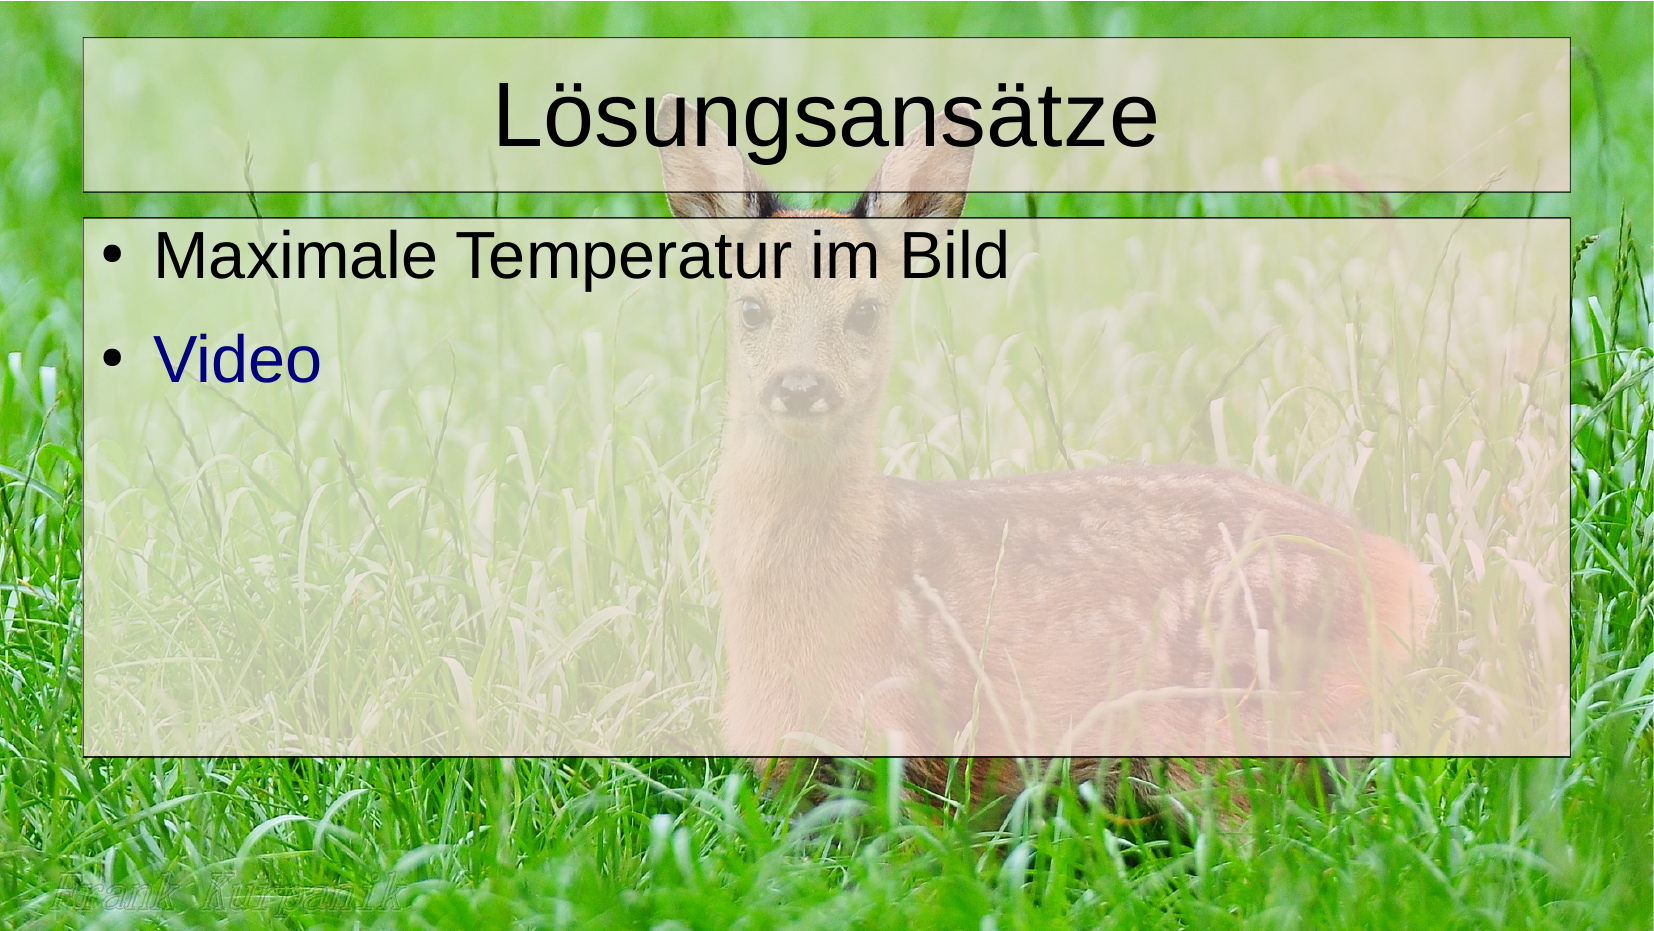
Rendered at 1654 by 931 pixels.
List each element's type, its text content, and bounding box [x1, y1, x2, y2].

title Lösungsansätze [82, 37, 1571, 193]
list Maximale Temperatur im Bild Video [82, 217, 1571, 758]
picture [0, 1, 1654, 931]
